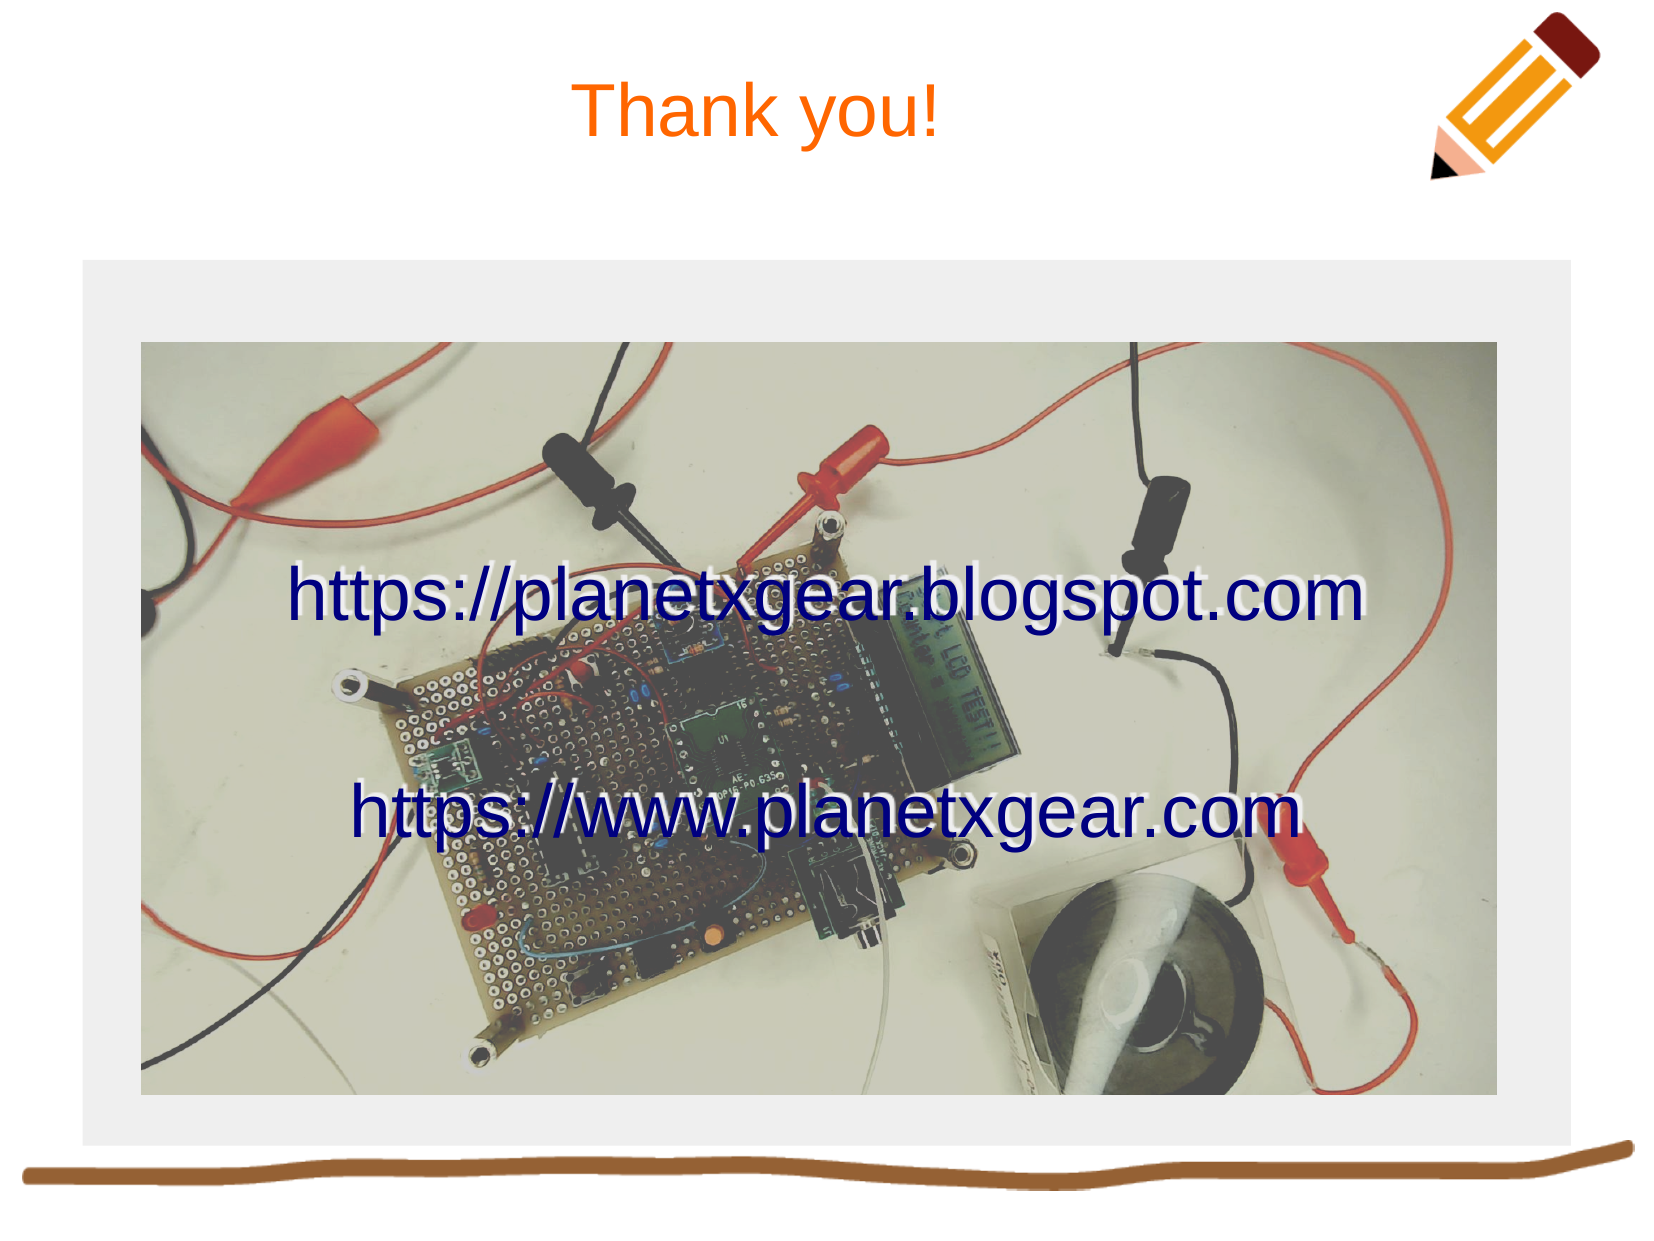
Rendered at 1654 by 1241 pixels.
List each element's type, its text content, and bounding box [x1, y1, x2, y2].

list https://planetxgear.blogspot.com https://www.planetxgear.com [82, 259, 1571, 1146]
picture [1430, 12, 1601, 181]
picture [22, 1140, 1635, 1191]
title Thank you! [82, 49, 1430, 172]
